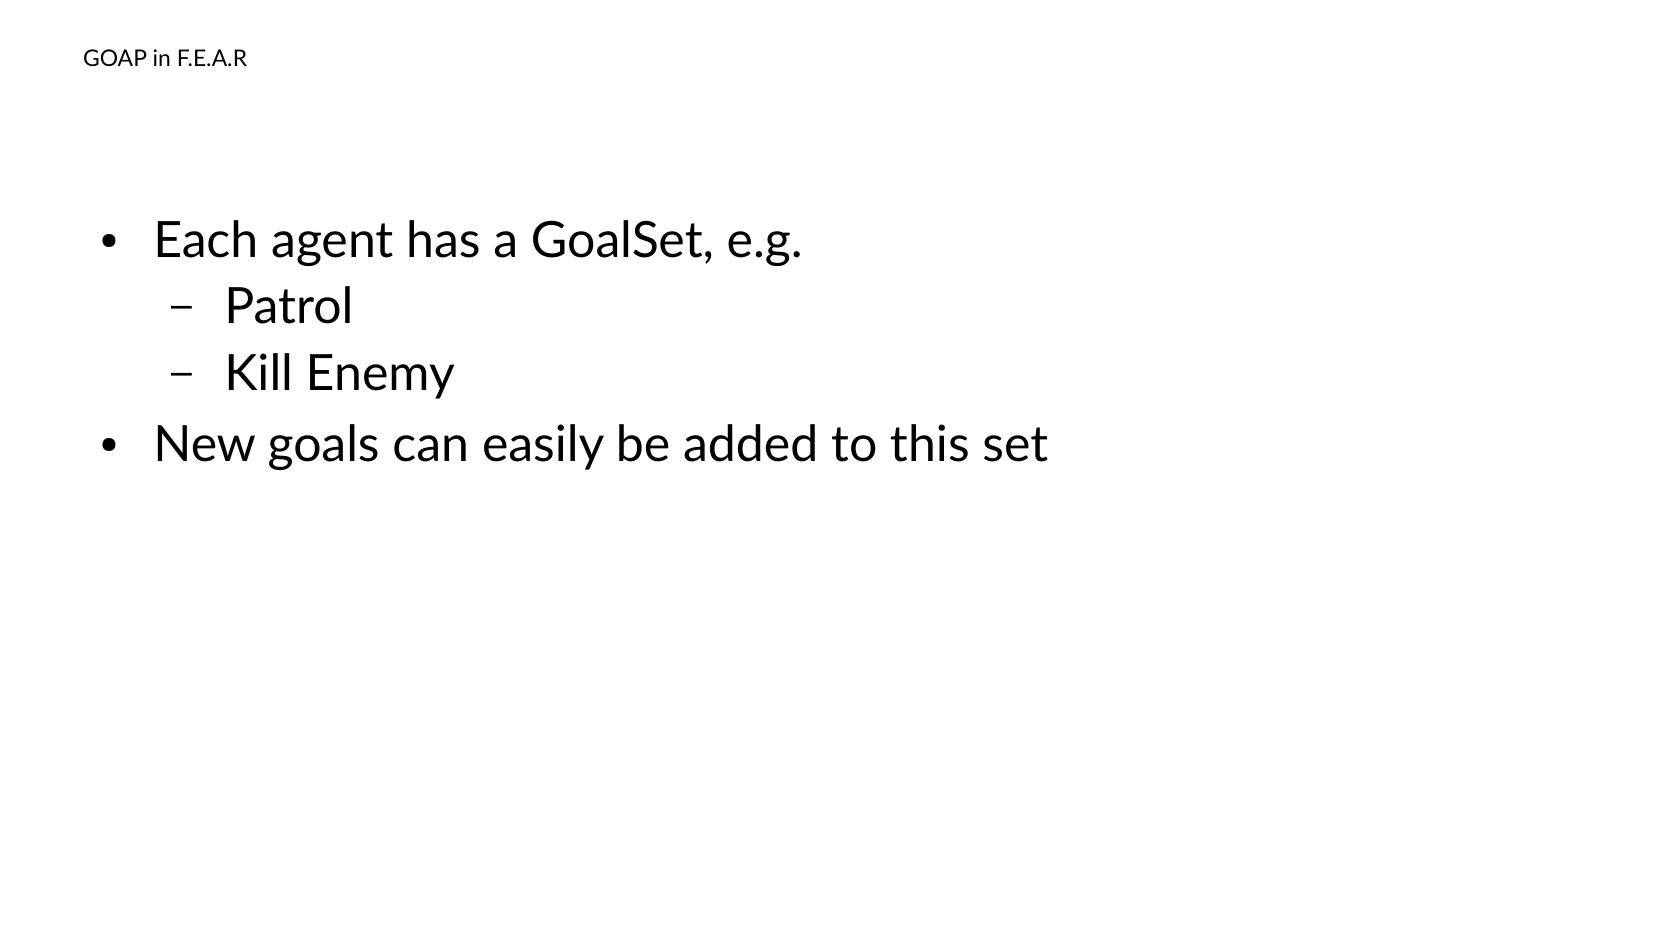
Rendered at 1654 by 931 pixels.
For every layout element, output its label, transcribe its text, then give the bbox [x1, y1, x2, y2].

title GOAP in F.E.A.R [83, 0, 1571, 119]
list Each agent has a GoalSet, e.g. Patrol Kill Enemy New goals can easily be added to this set [82, 217, 1571, 839]
